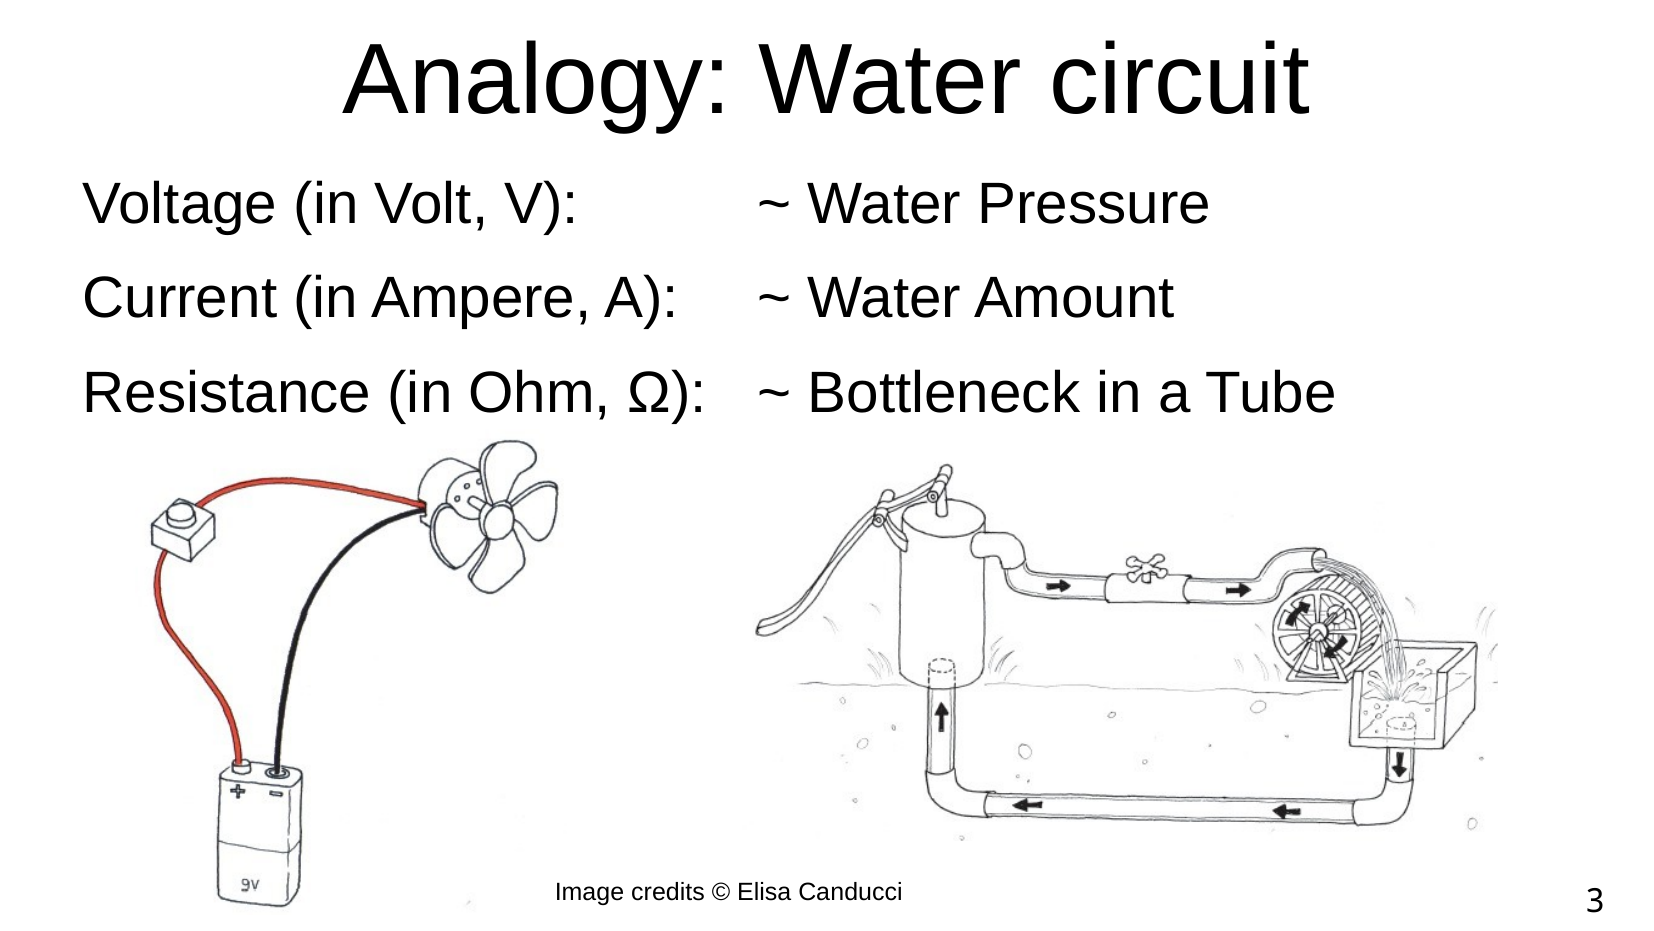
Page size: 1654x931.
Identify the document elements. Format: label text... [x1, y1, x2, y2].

text_box Image credits © Elisa Canducci [540, 870, 976, 913]
picture [131, 429, 567, 915]
list Voltage (in Volt, V): ~ Water Pressure Current (in Ampere, A): ~ Water Amount Resistance (in Ohm, Ω): ~ Bottleneck in a Tube [82, 170, 1571, 710]
picture [735, 450, 1498, 841]
title Analogy: Water circuit [82, 1, 1571, 157]
